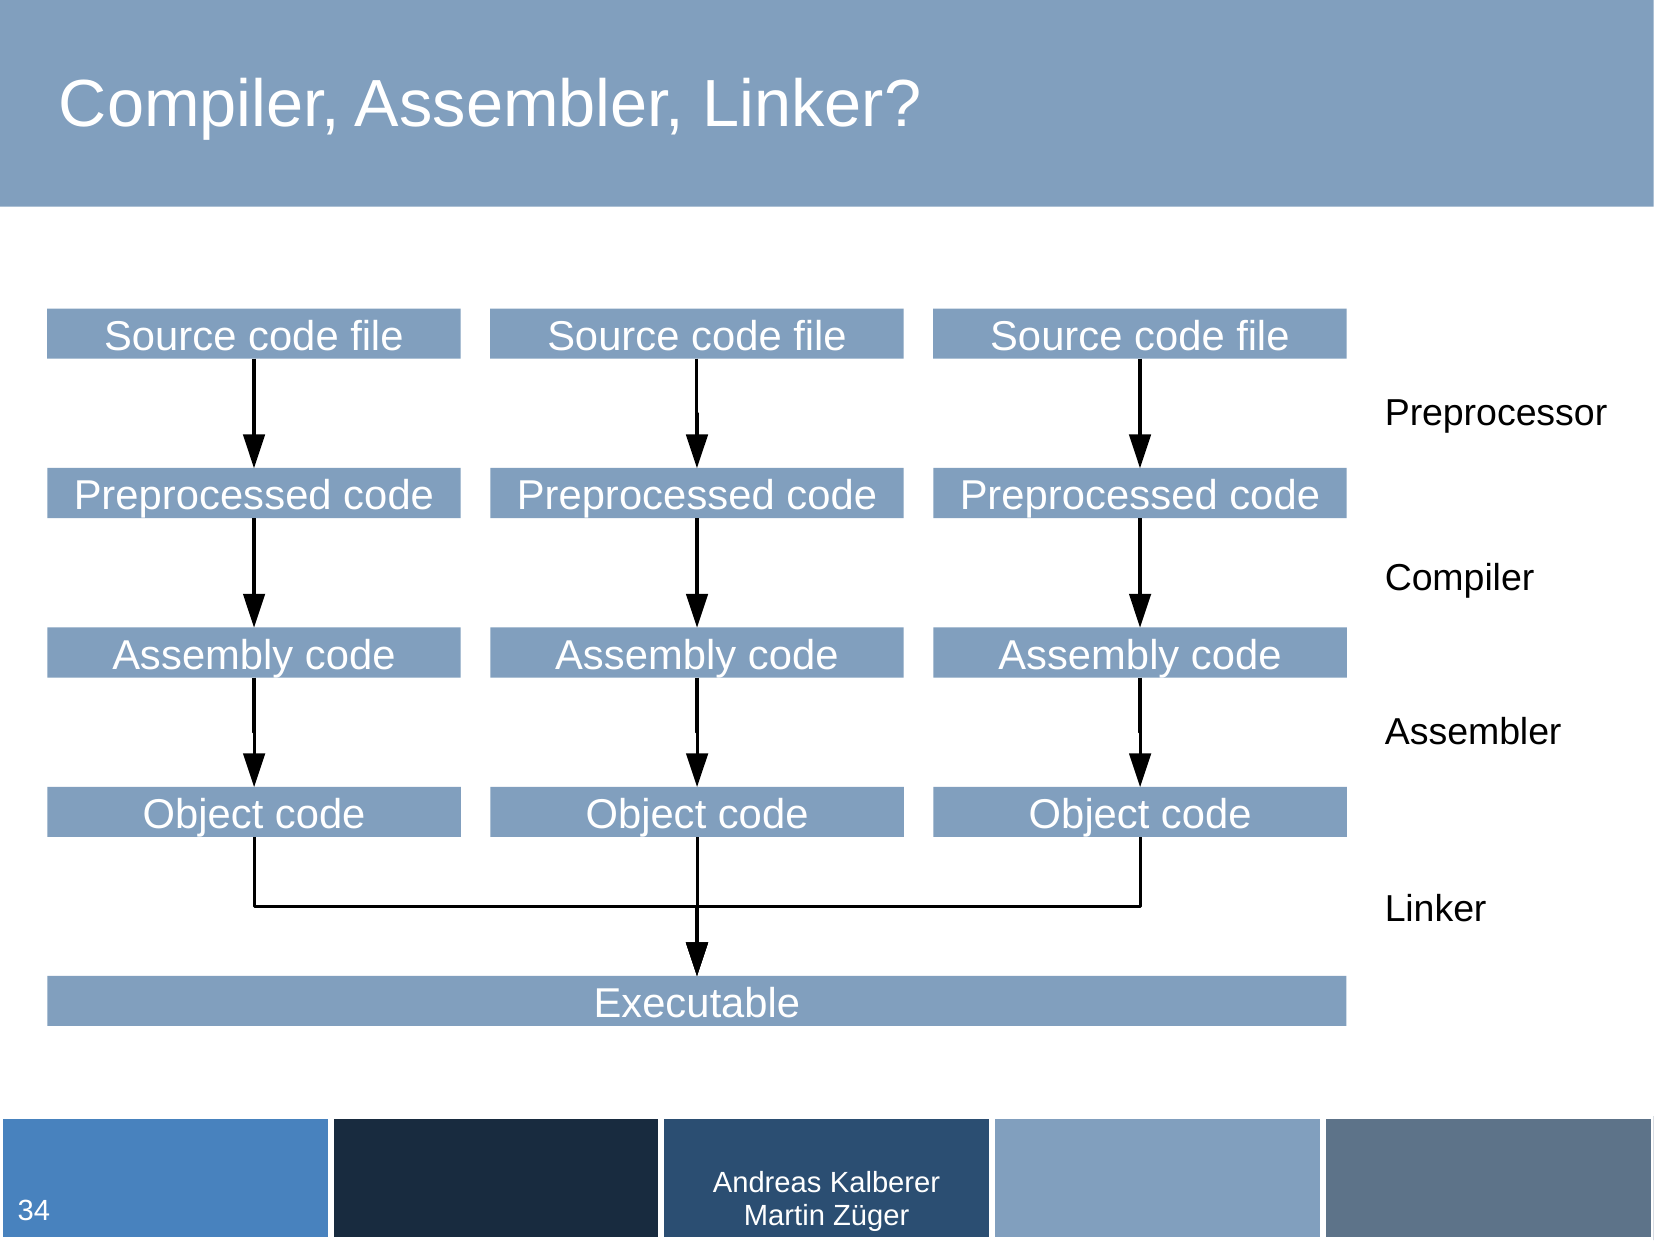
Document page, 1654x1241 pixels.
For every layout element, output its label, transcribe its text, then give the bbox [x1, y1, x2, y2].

text_box Source code file [933, 308, 1347, 359]
text_box Preprocessed code [490, 467, 904, 519]
text_box Assembly code [933, 627, 1347, 678]
text_box Source code file [47, 308, 461, 359]
text_box Object code [490, 786, 904, 837]
text_box Object code [933, 786, 1347, 837]
text_box Source code file [490, 308, 904, 359]
text_box Linker [1370, 879, 1502, 937]
text_box Assembler [1370, 702, 1577, 760]
text_box Assembly code [47, 627, 461, 678]
text_box Compiler [1370, 549, 1550, 607]
text_box Preprocessor [1370, 383, 1623, 441]
text_box Preprocessed code [47, 467, 461, 519]
text_box Preprocessed code [933, 467, 1347, 519]
title Compiler, Assembler, Linker? [59, 29, 1595, 178]
text_box Executable [47, 975, 1347, 1026]
text_box Assembly code [490, 627, 904, 678]
text_box Object code [47, 786, 461, 837]
